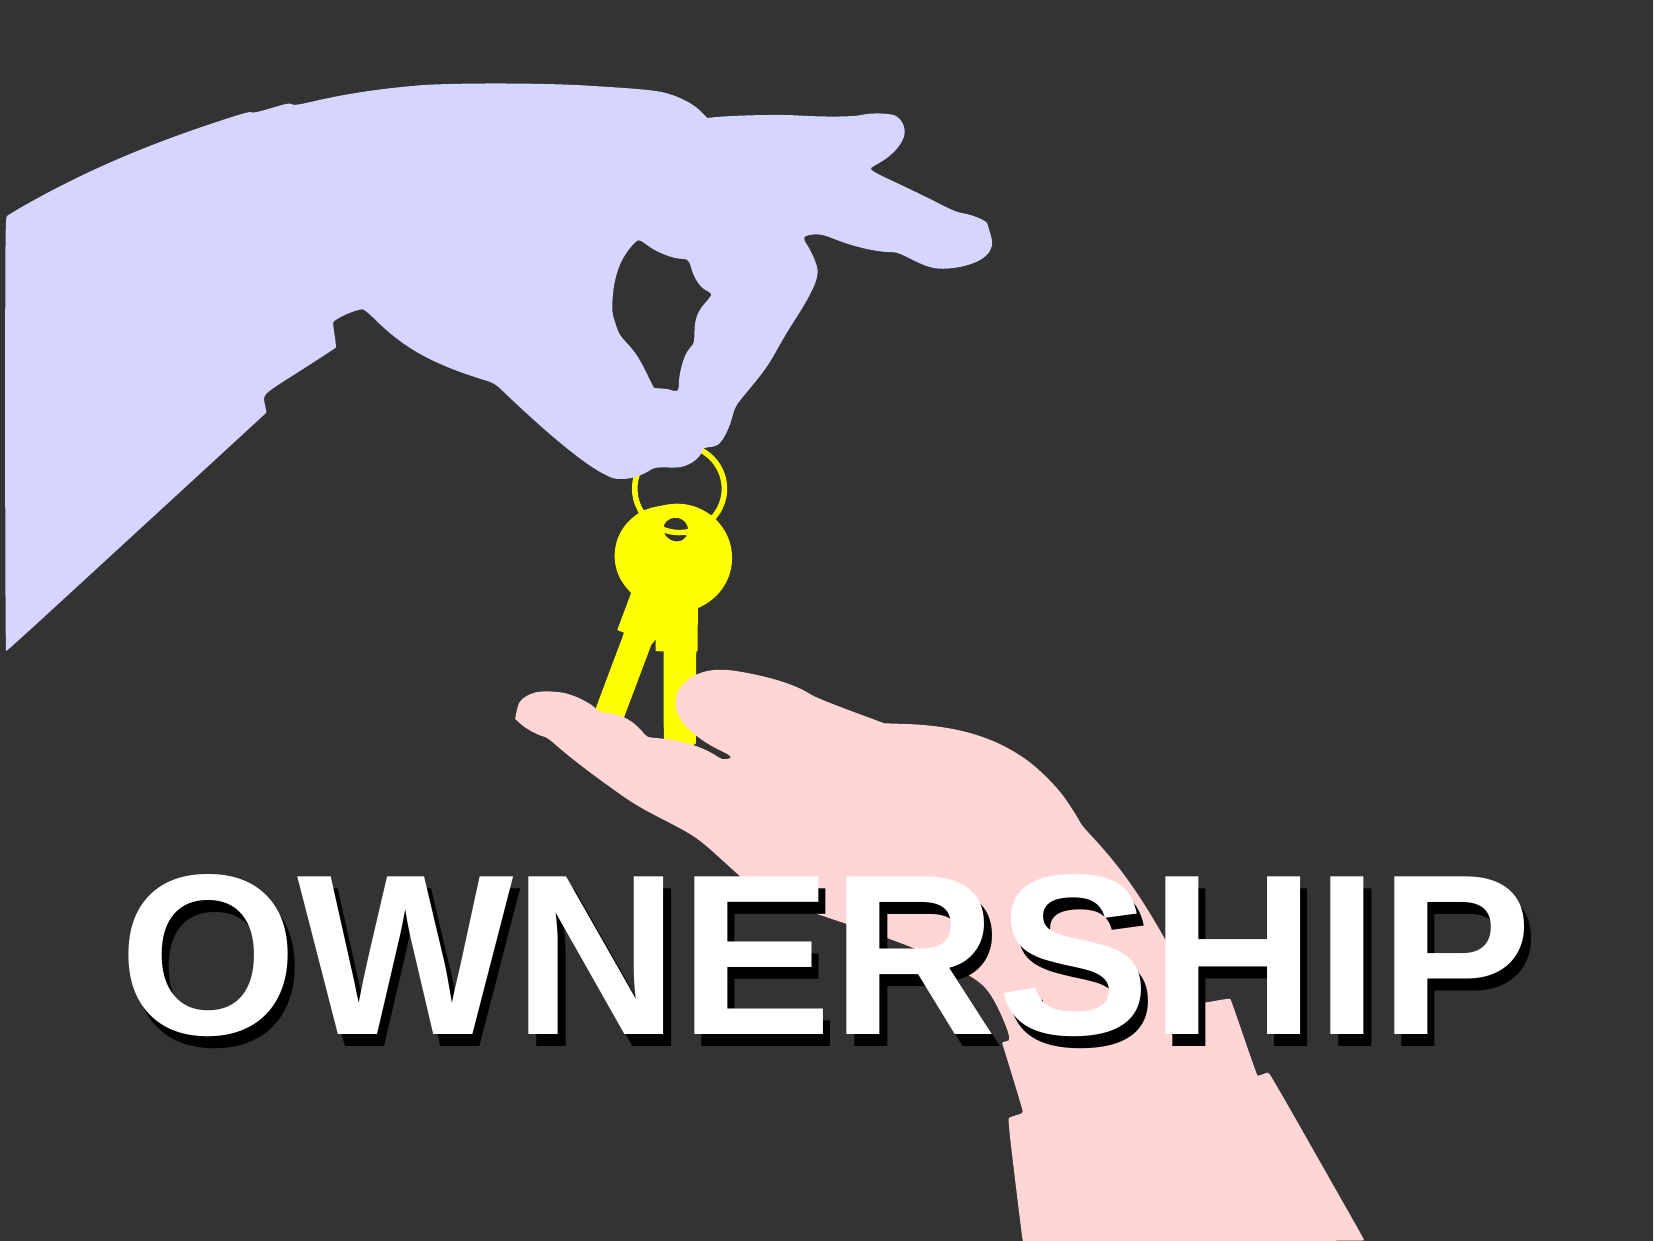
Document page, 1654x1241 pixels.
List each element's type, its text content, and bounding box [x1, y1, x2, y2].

subtitle OWNERSHIP [82, 826, 1571, 1084]
text_box OWNERSHIP [90, 838, 1578, 1096]
